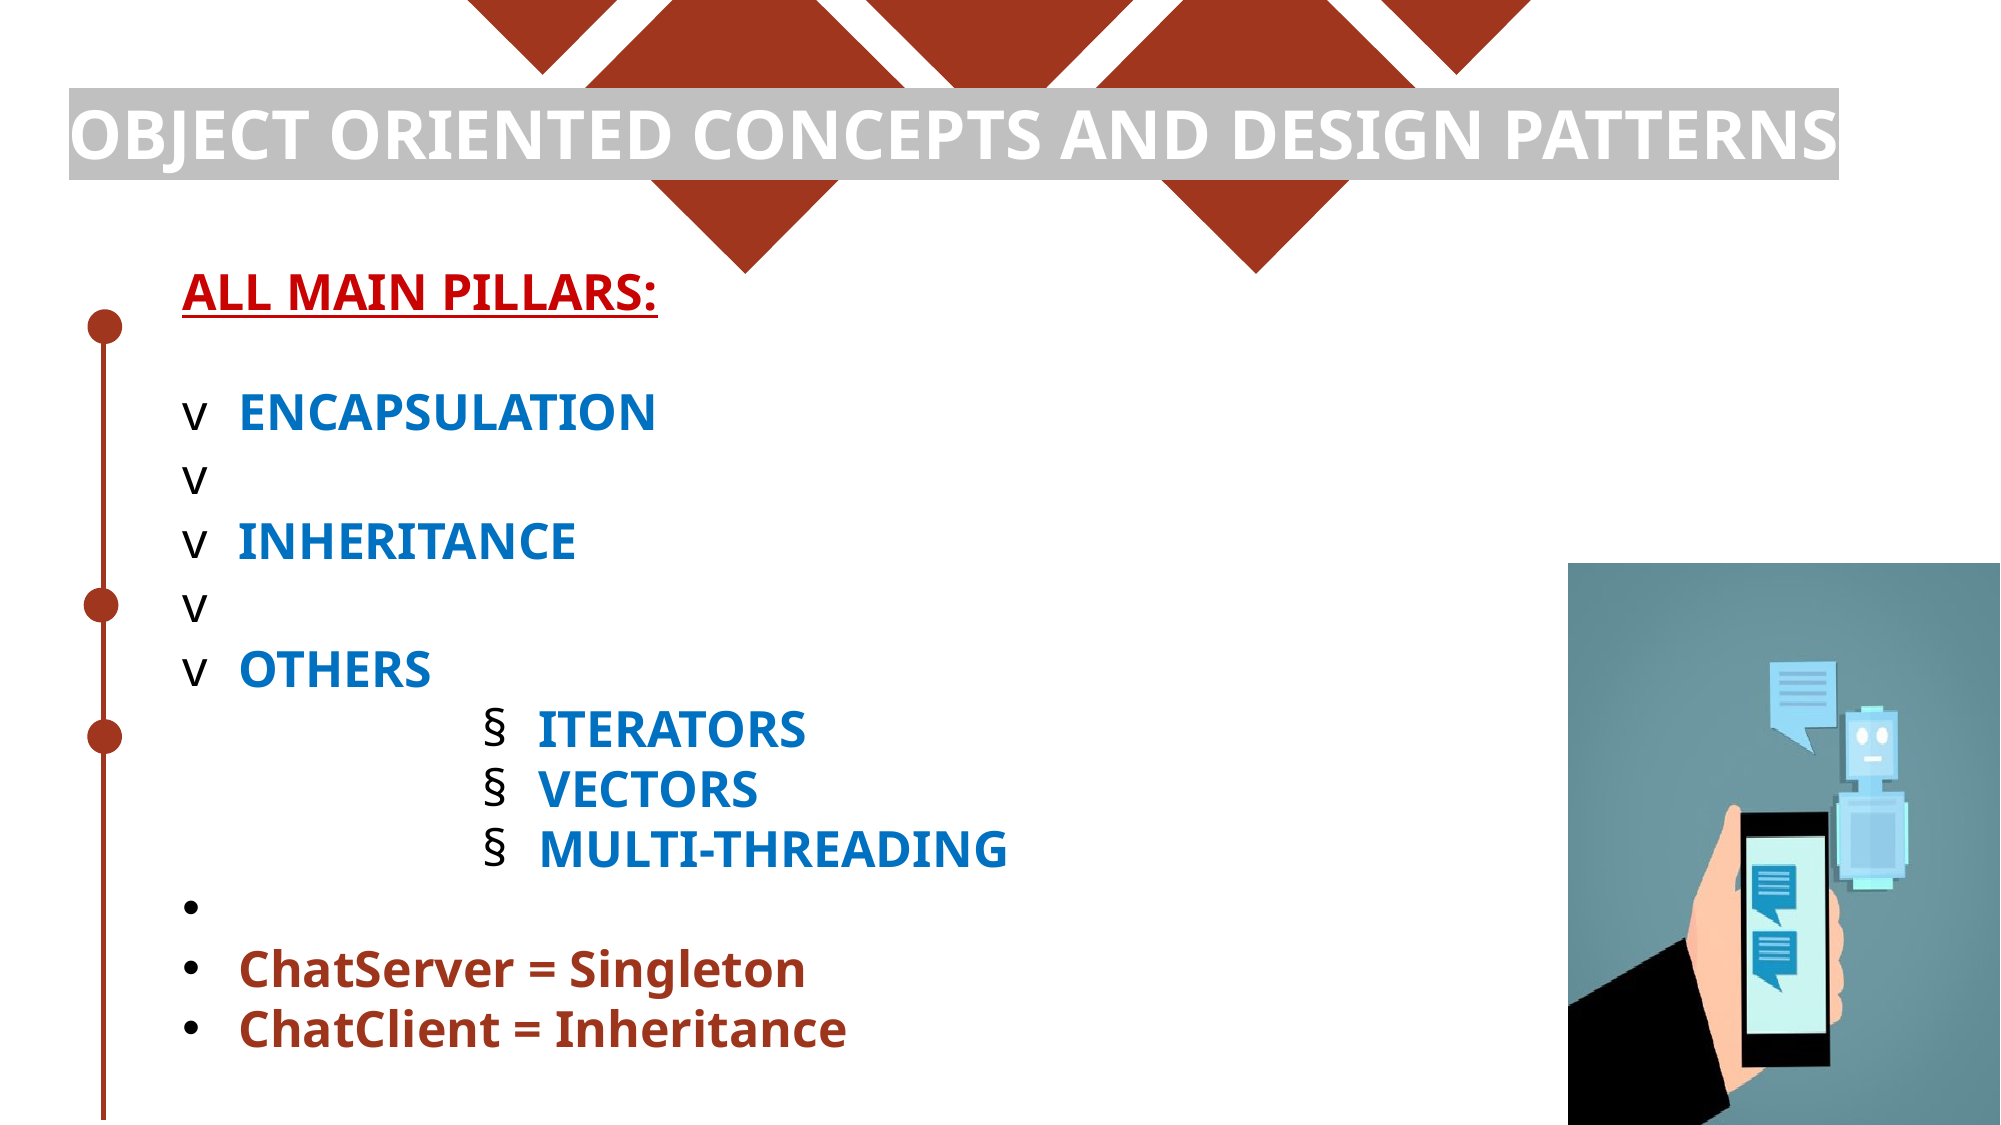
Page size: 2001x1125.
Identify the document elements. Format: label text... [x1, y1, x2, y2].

text_box [83, 587, 119, 623]
text_box [87, 719, 122, 754]
title OBJECT ORIENTED CONCEPTS AND DESIGN PATTERNS [34, 59, 1874, 217]
picture [1568, 563, 2000, 1125]
text_box ALL MAIN PILLARS: ENCAPSULATION INHERITANCE OTHERS ITERATORS VECTORS MULTI-THREADING ChatServer = Singleton ChatClient = Inheritance [167, 253, 1225, 1057]
